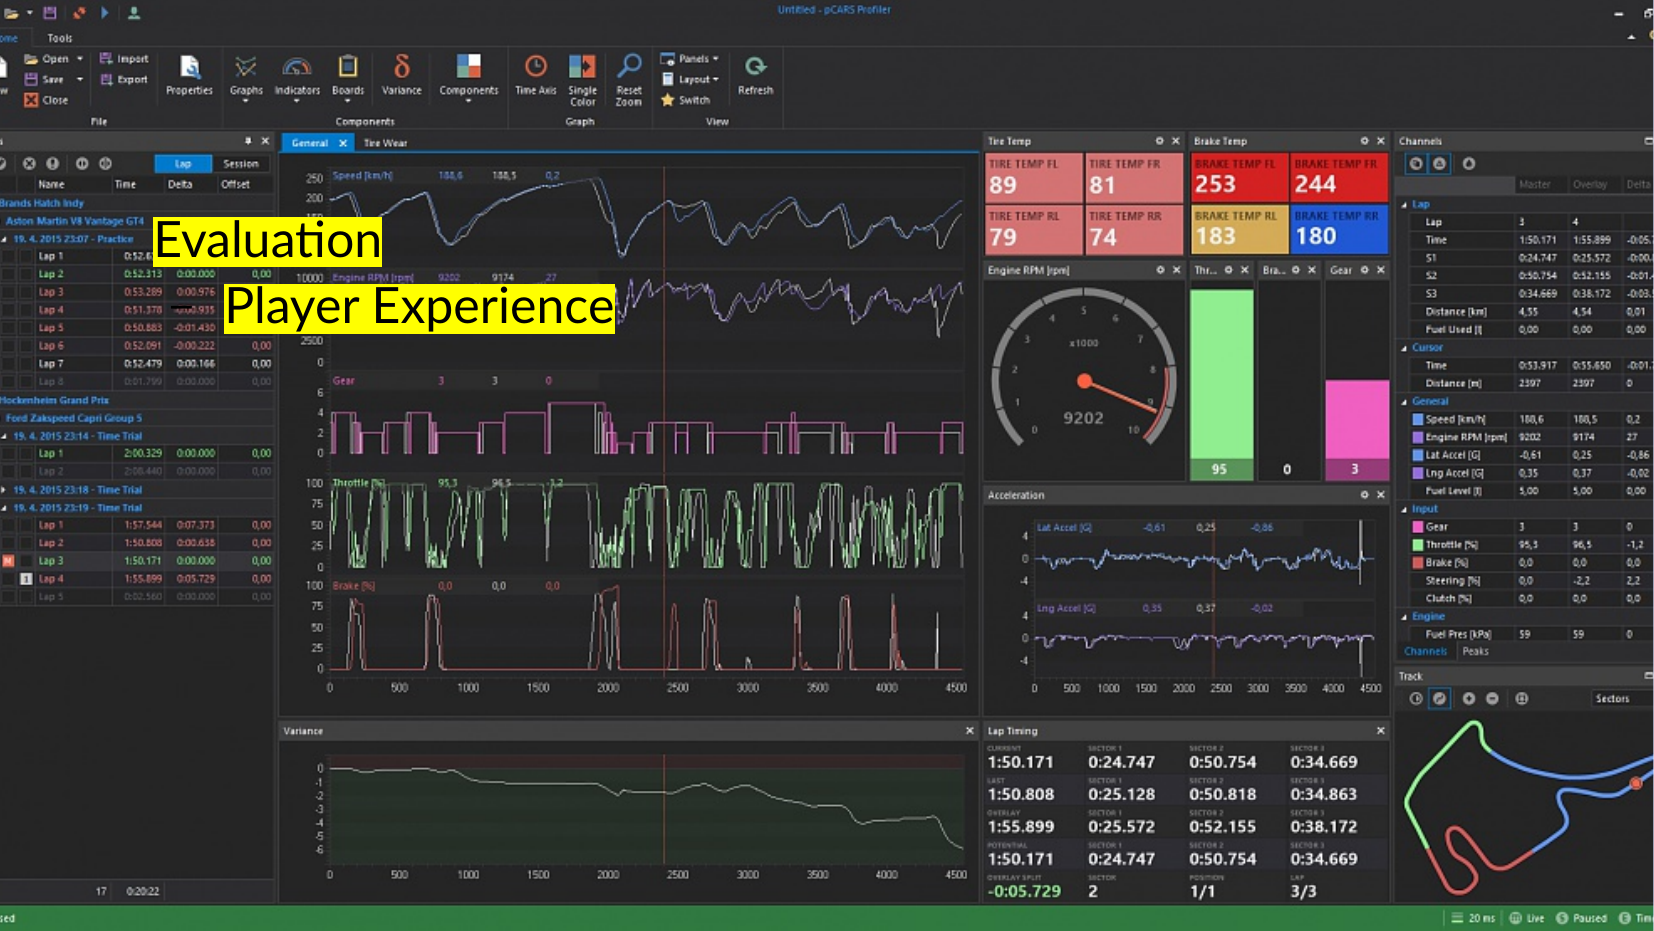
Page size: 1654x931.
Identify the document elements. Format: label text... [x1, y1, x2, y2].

picture [0, 0, 1654, 931]
list Evaluation Player Experience [82, 217, 1571, 839]
